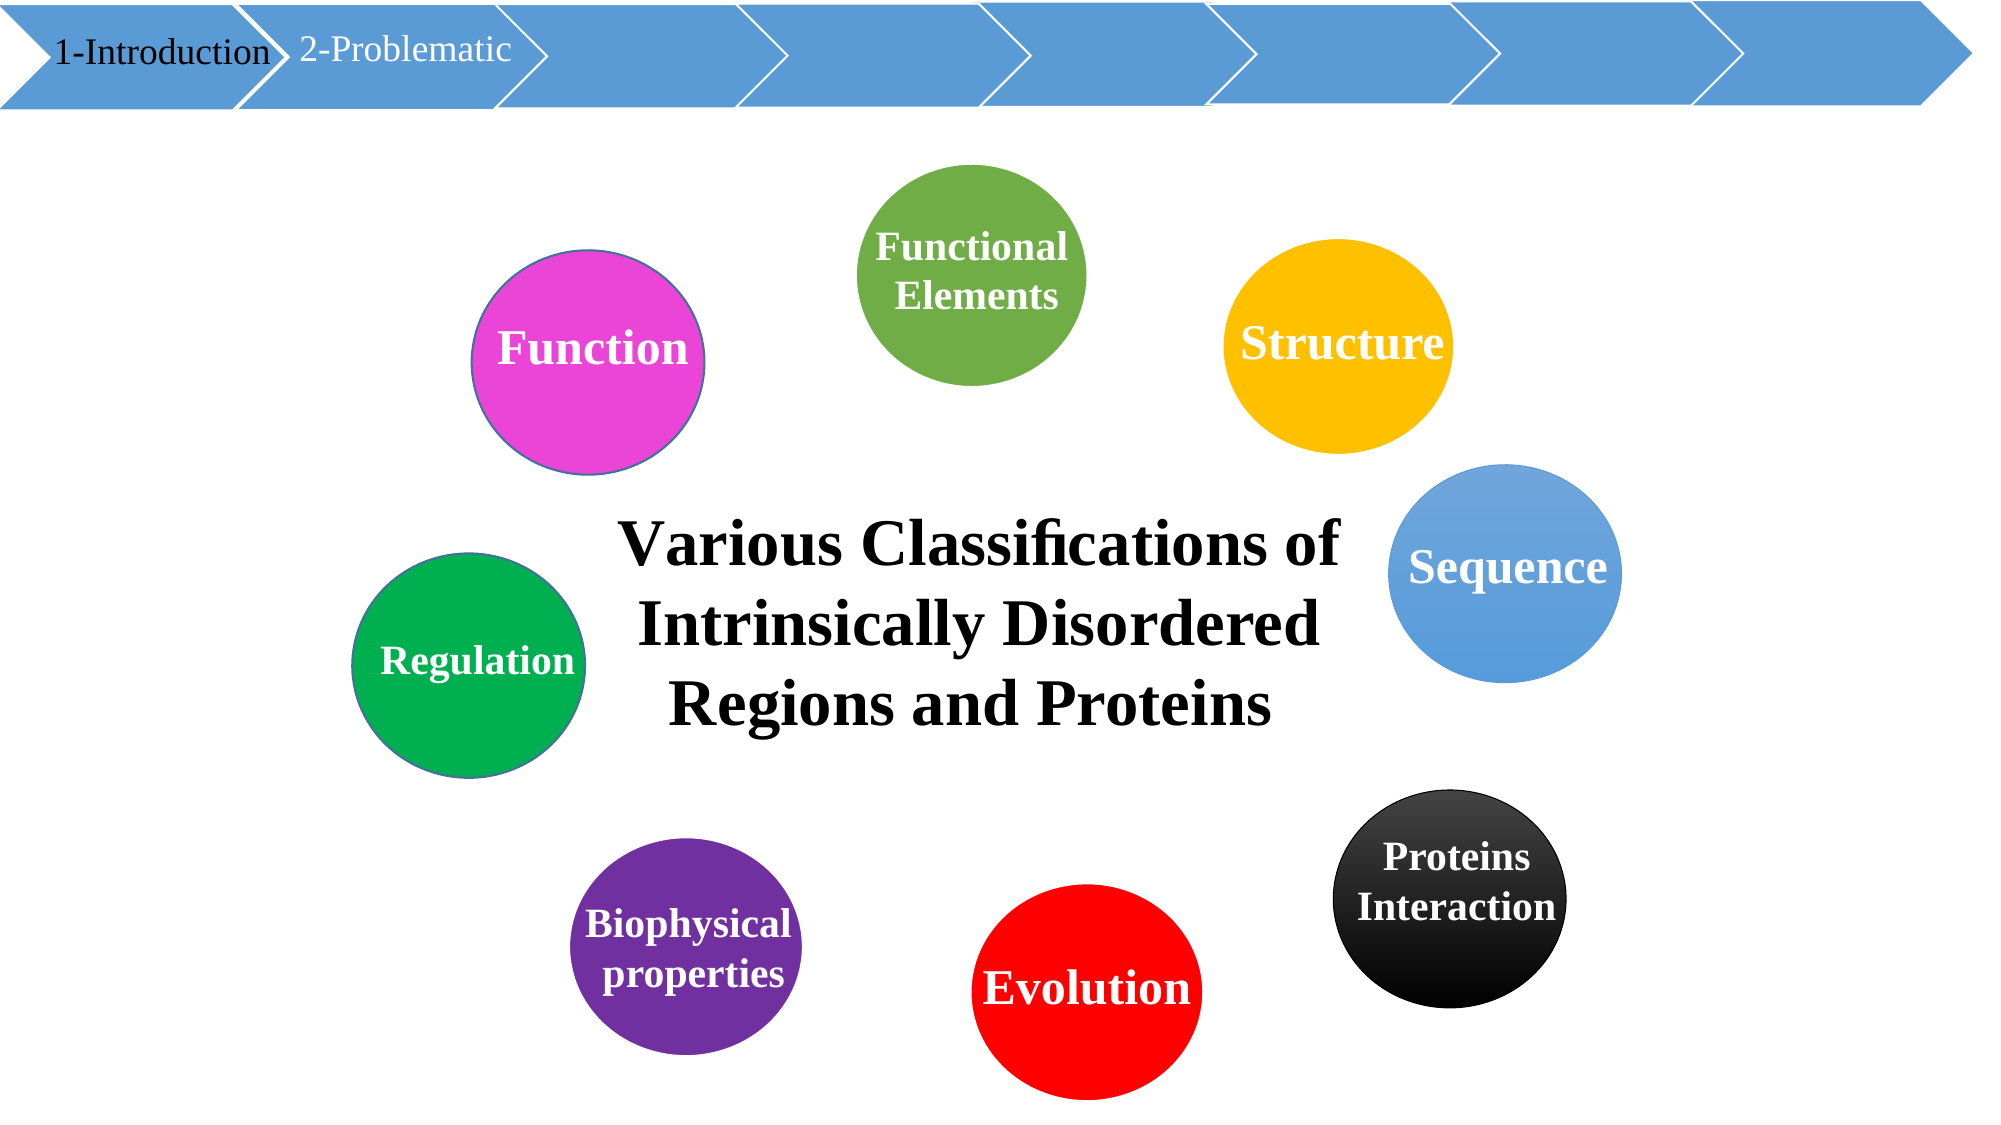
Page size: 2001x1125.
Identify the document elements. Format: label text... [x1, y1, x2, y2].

text_box Biophysical properties [569, 888, 818, 1056]
text_box [868, 327, 1075, 388]
text_box Function [472, 307, 706, 383]
text_box [1388, 544, 1618, 683]
text_box [1232, 237, 1445, 301]
text_box [981, 883, 1193, 947]
text_box Proteins Interaction [1330, 821, 1573, 938]
text_box 2-Problematic [284, 16, 530, 78]
text_box [587, 837, 784, 888]
text_box [1226, 378, 1450, 456]
text_box Evolution [967, 947, 1209, 1023]
text_box [975, 1023, 1199, 1102]
text_box Regulation [364, 625, 589, 692]
text_box [1341, 938, 1559, 1008]
text_box [1400, 464, 1610, 525]
text_box [486, 250, 690, 307]
text_box 1-Introduction [38, 19, 288, 80]
text_box [877, 163, 1067, 210]
text_box Various Classiﬁcations of Intrinsically Disordered Regions and Proteins [589, 491, 1369, 746]
text_box Sequence [1393, 525, 1626, 602]
text_box Structure [1224, 301, 1461, 378]
text_box Functional Elements [857, 210, 1086, 327]
text_box [473, 383, 703, 475]
text_box [352, 553, 582, 778]
text_box [0, 0, 1975, 111]
text_box [1368, 789, 1531, 821]
